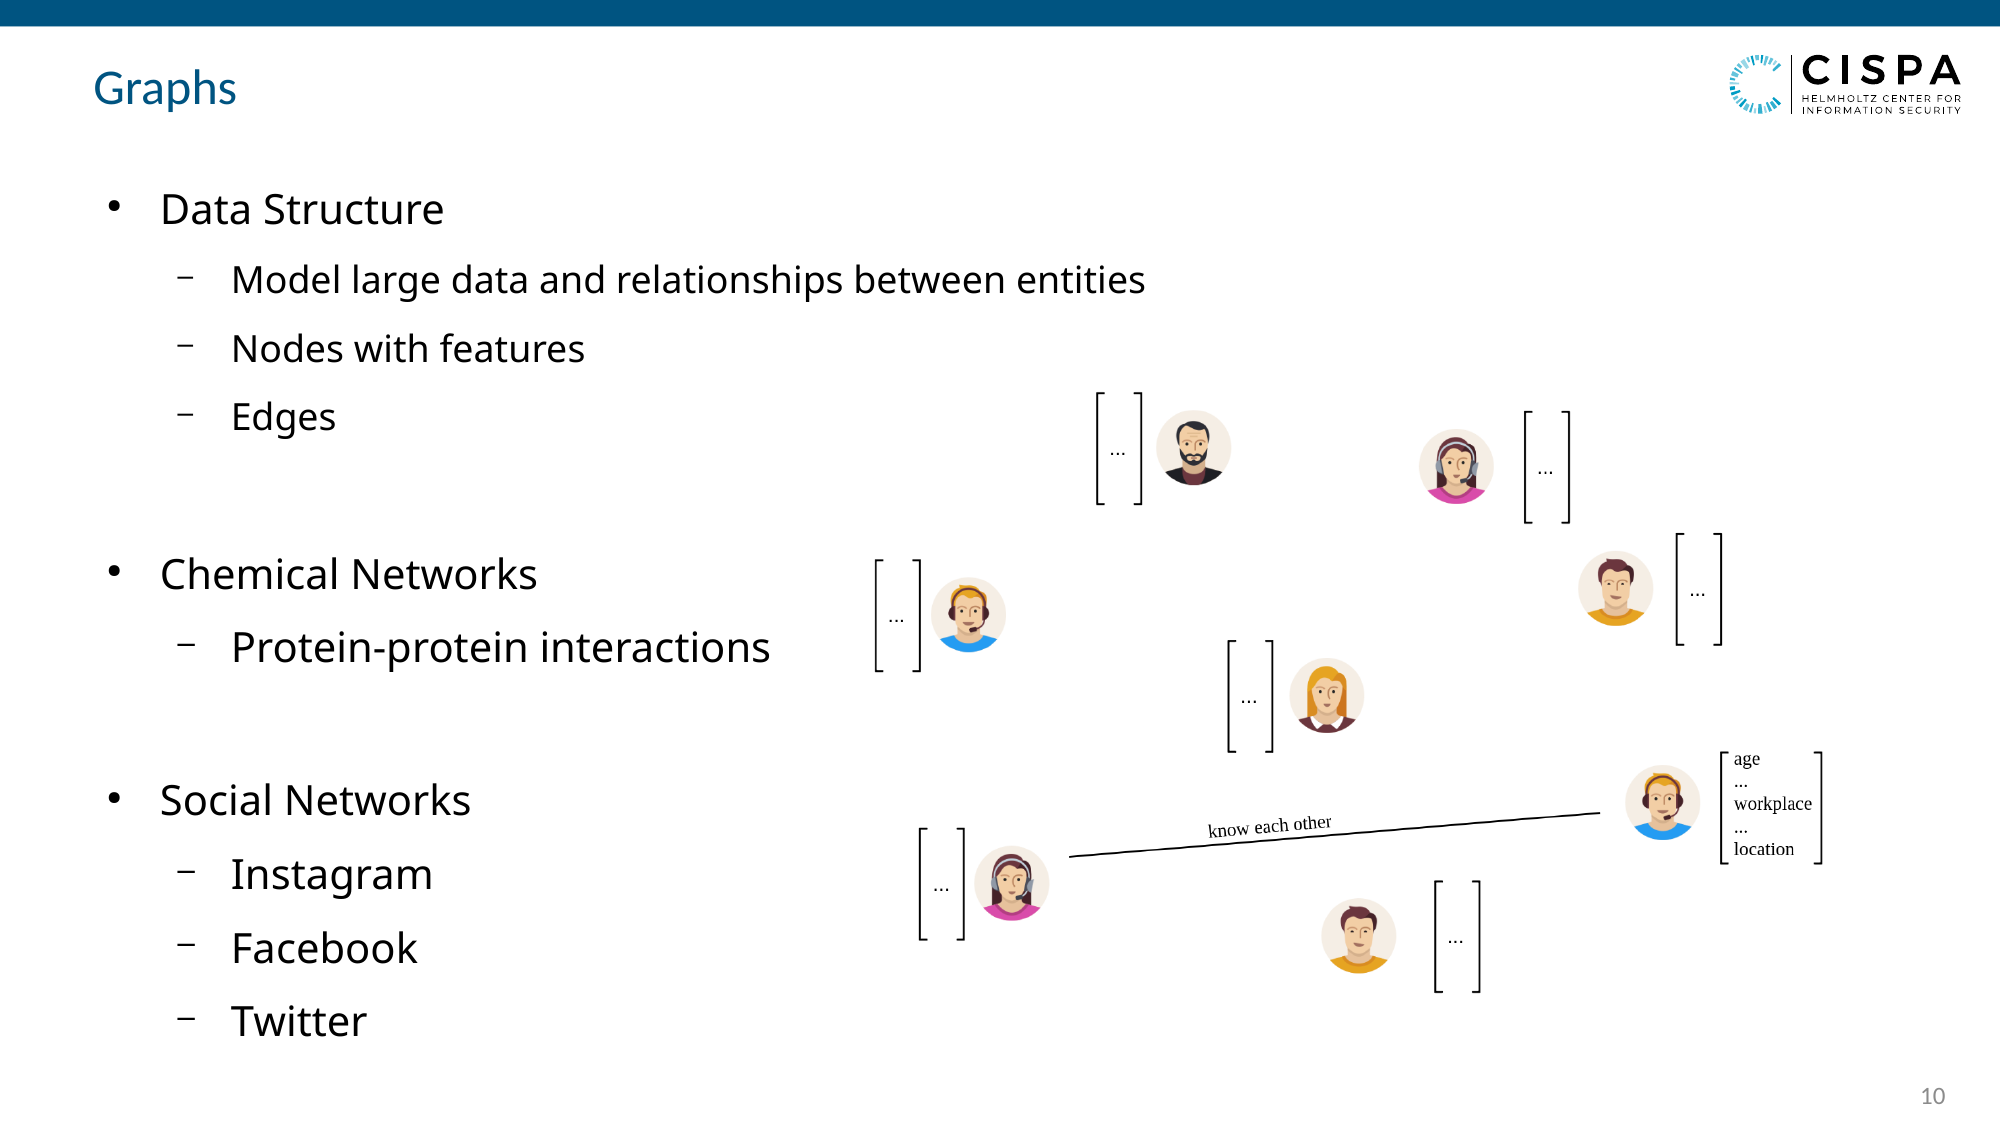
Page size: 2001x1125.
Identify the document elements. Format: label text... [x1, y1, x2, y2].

slide_number <number> [1870, 1065, 1961, 1125]
title Graphs [78, 38, 1699, 131]
list Data Structure Model large data and relationships between entities Nodes with features Edges Chemical Networks Protein-protein interactions Social Networks Instagram Facebook Twitter [78, 177, 1922, 1031]
